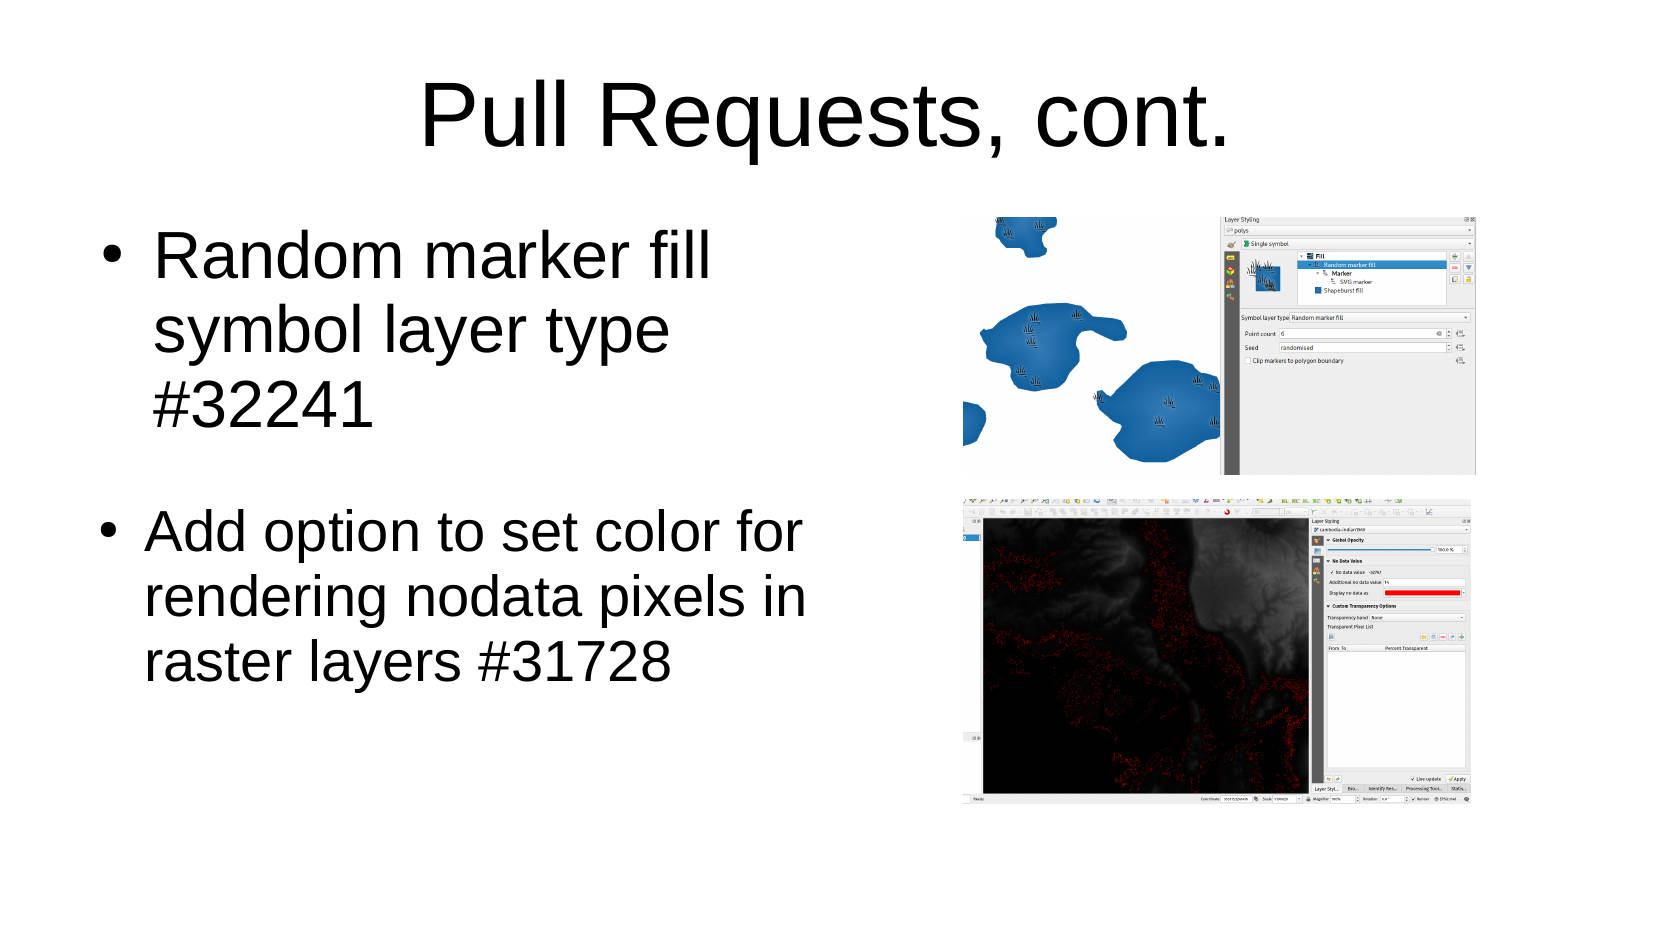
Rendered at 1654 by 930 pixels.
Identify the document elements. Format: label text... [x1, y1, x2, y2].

list Add option to set color for rendering nodata pixels in raster layers #31728 [82, 499, 809, 757]
picture [963, 217, 1477, 475]
picture [963, 499, 1471, 804]
list Random marker fill symbol layer type #32241 [82, 217, 809, 475]
title Pull Requests, cont. [82, 37, 1571, 193]
